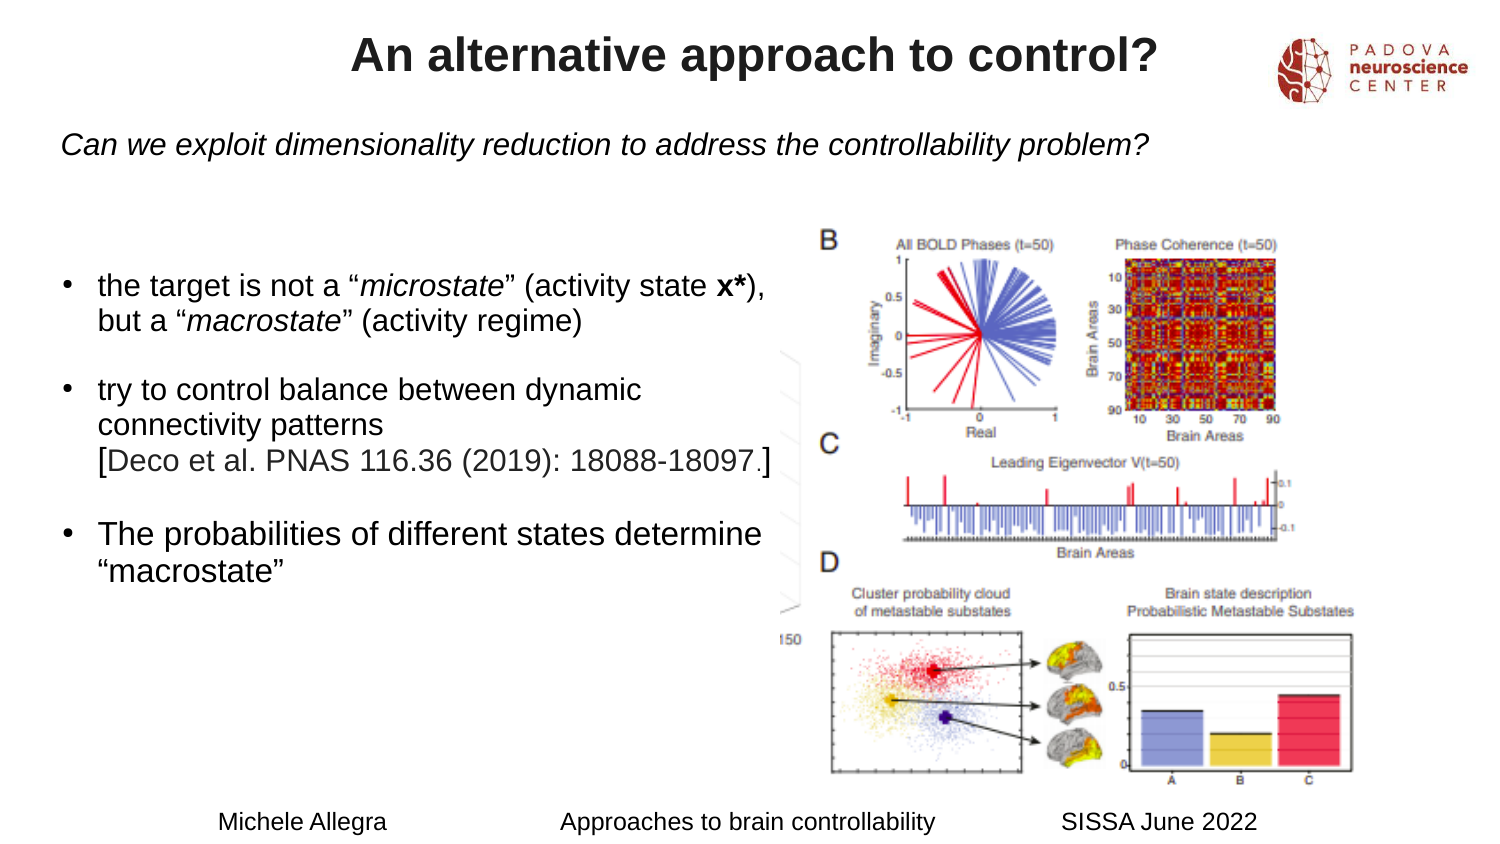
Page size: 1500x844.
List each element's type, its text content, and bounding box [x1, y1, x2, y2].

text_box Can we exploit dimensionality reduction to address the controllability problem? [48, 100, 1393, 185]
picture [780, 197, 1393, 794]
text_box the target is not a “microstate” (activity state x*), but a “macrostate” (activity regime) try to control balance between dynamic connectivity patterns [Deco et al. PNAS 116.36 (2019): 18088-18097.] The probabilities of different states determine “macrostate” [47, 183, 788, 628]
text_box Michele Allegra Approaches to brain controllability SISSA June 2022 [64, 794, 1415, 844]
text_box An alternative approach to control? [74, 30, 1268, 100]
picture [1268, 10, 1476, 123]
